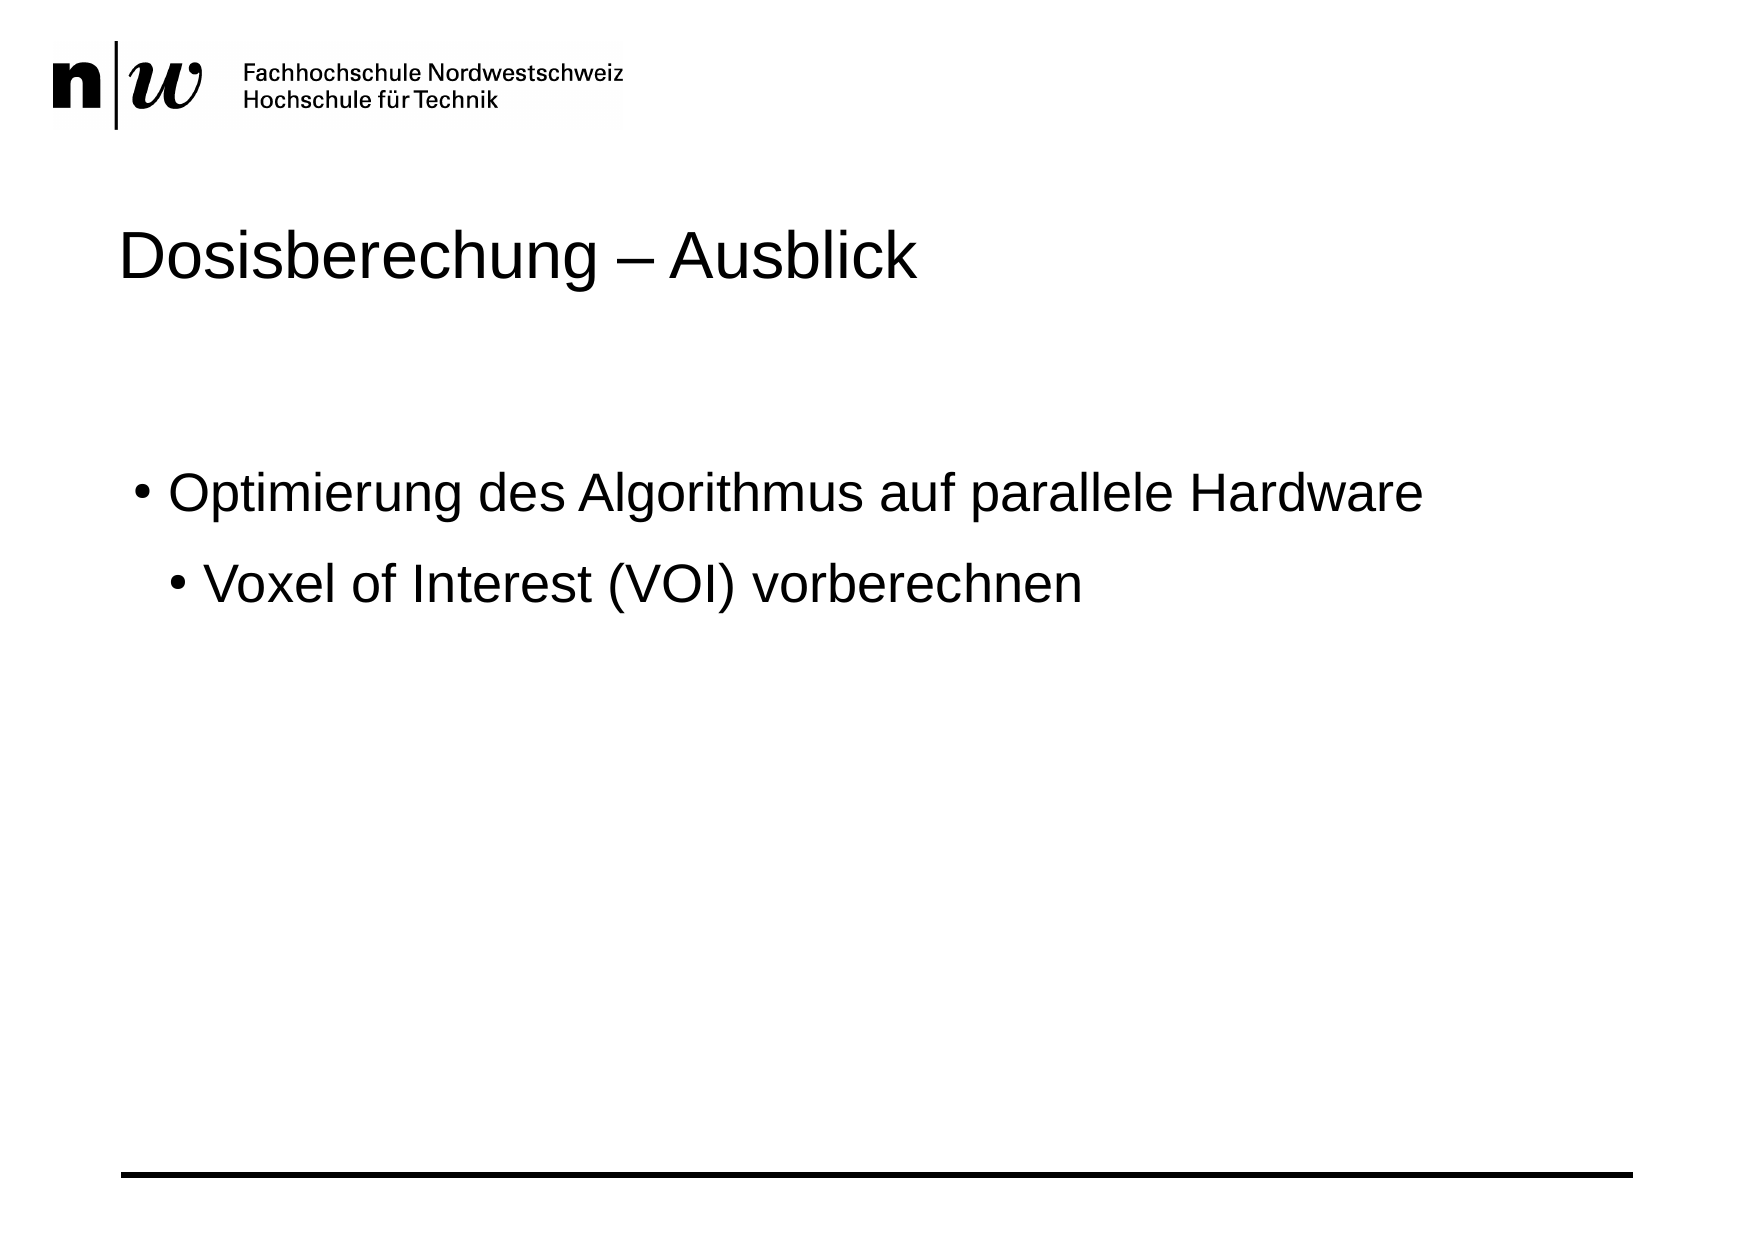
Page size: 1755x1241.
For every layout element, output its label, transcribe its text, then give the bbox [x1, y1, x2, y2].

picture [53, 41, 623, 130]
text_box Optimierung des Algorithmus auf parallele Hardware Voxel of Interest (VOI) vorberechnen [118, 425, 1630, 1146]
text_box Dosisberechung – Ausblick [118, 212, 1606, 296]
